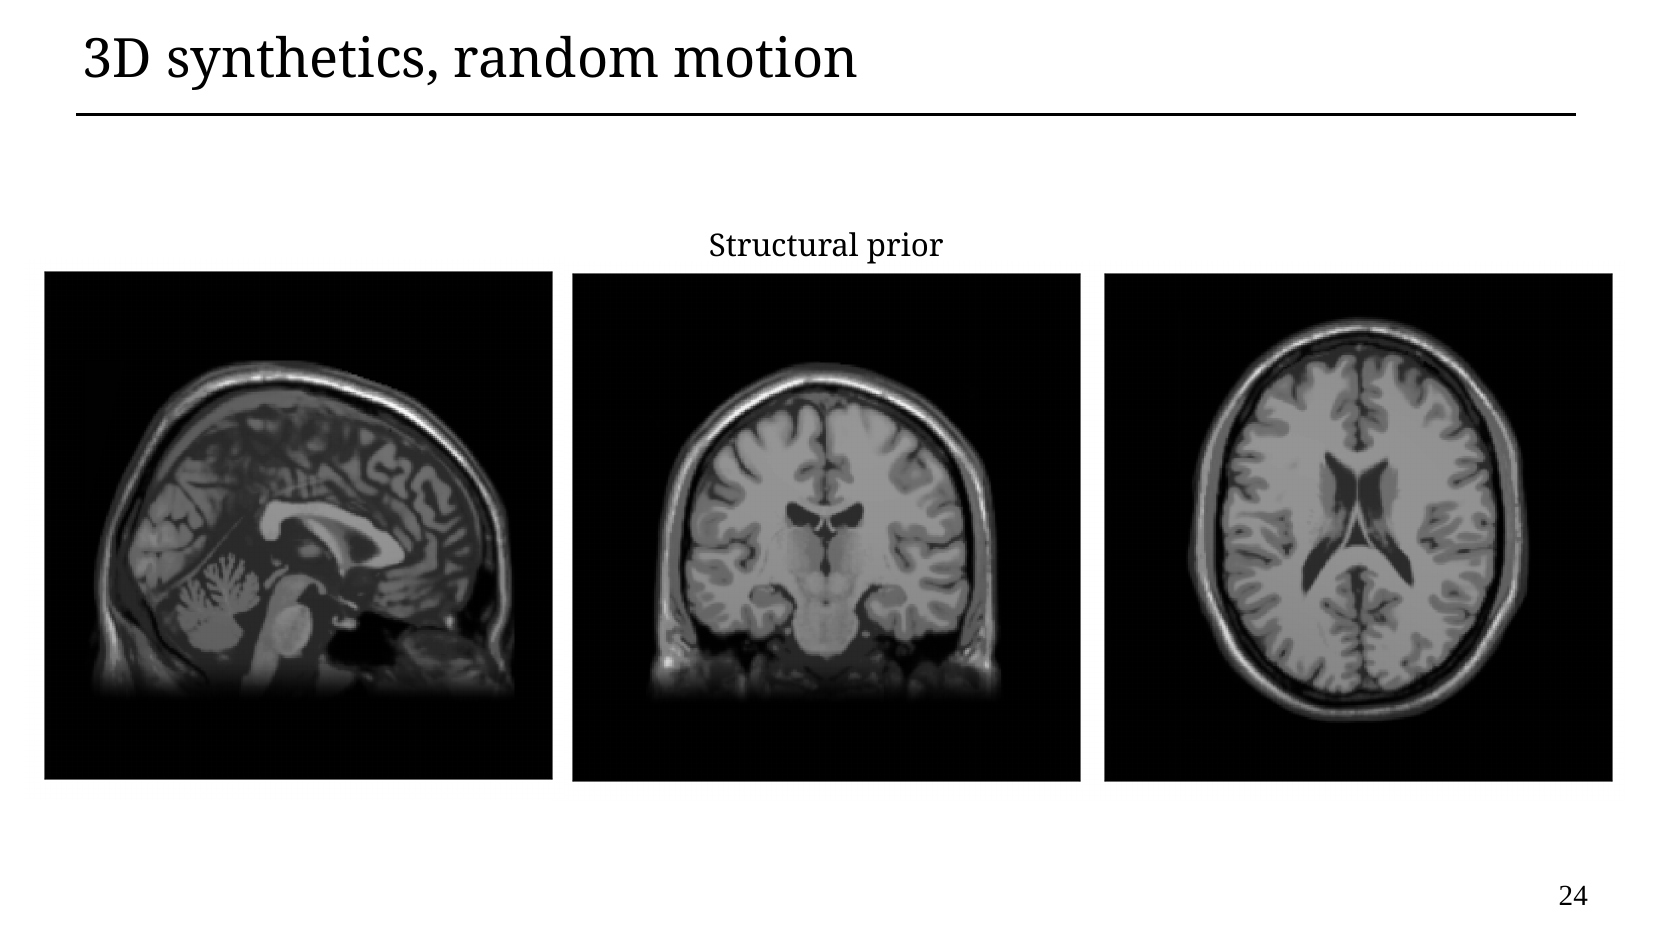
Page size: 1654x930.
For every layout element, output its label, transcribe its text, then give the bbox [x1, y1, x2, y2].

picture [24, 258, 1625, 801]
text_box Structural prior [361, 215, 1292, 267]
title 3D synthetics, random motion [82, 7, 1571, 105]
